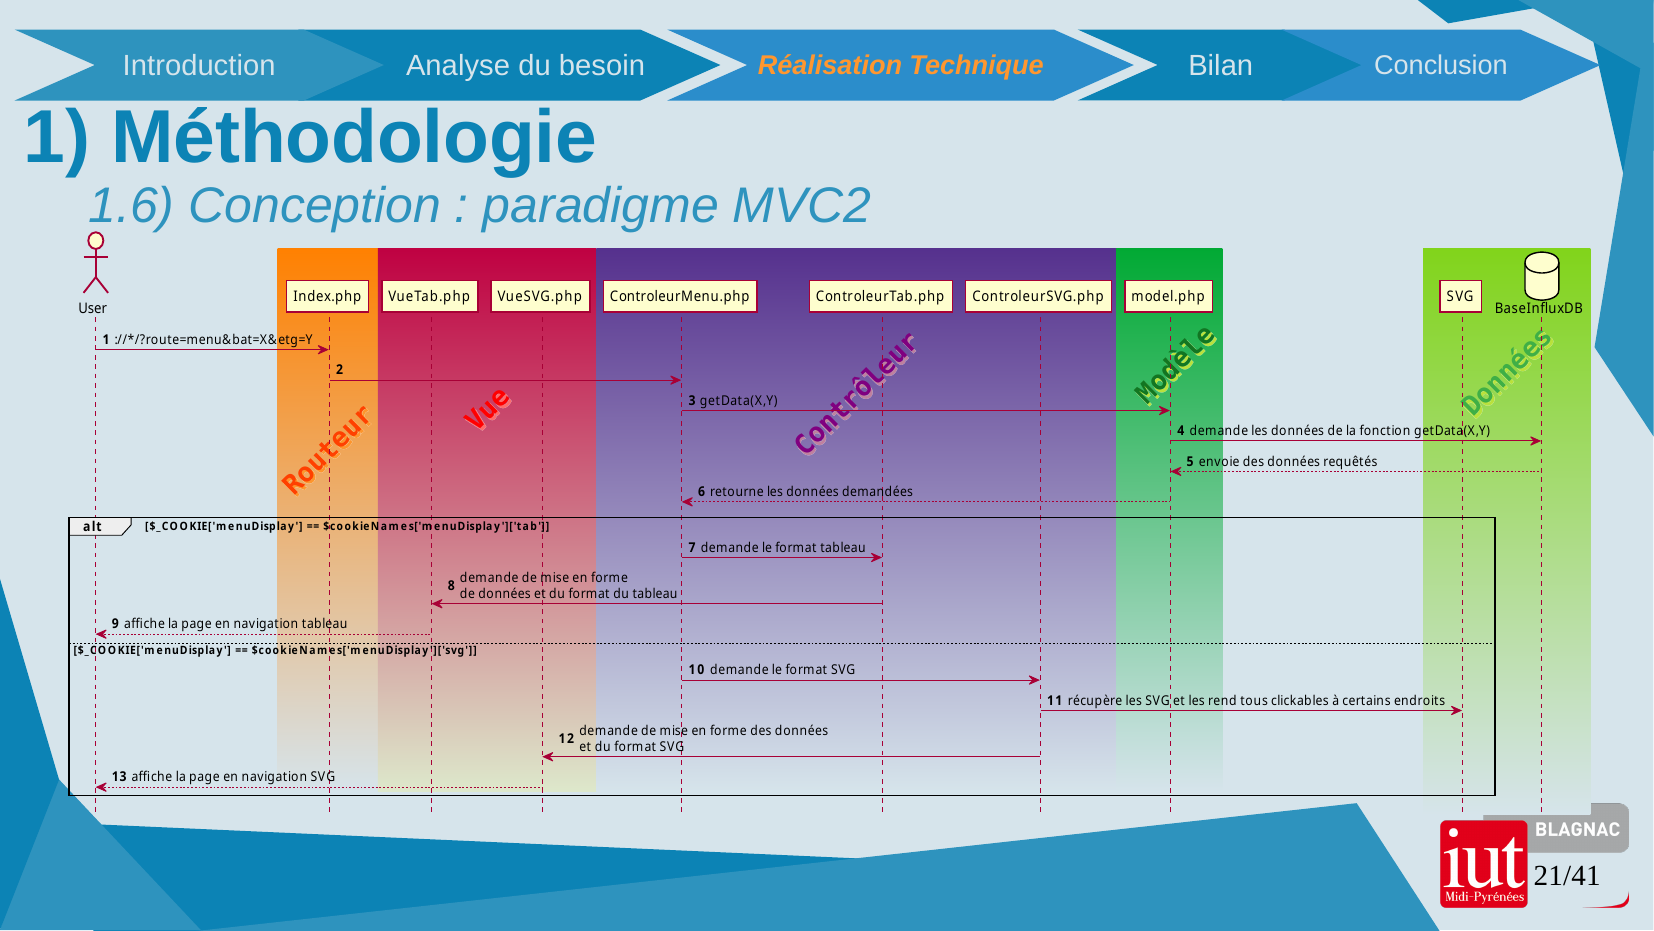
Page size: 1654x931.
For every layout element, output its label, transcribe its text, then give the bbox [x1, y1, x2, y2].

text_box Analyse du besoin [305, 29, 721, 101]
title 1.6) Conception : paradigme MVC2 [88, 177, 1642, 234]
text_box Introduction [14, 29, 384, 101]
text_box Bilan [1077, 29, 1359, 101]
text_box Conclusion [1281, 29, 1601, 101]
text_box Réalisation Technique [667, 29, 1134, 101]
title 1) Méthodologie [23, 94, 1512, 179]
picture [59, 224, 1629, 908]
